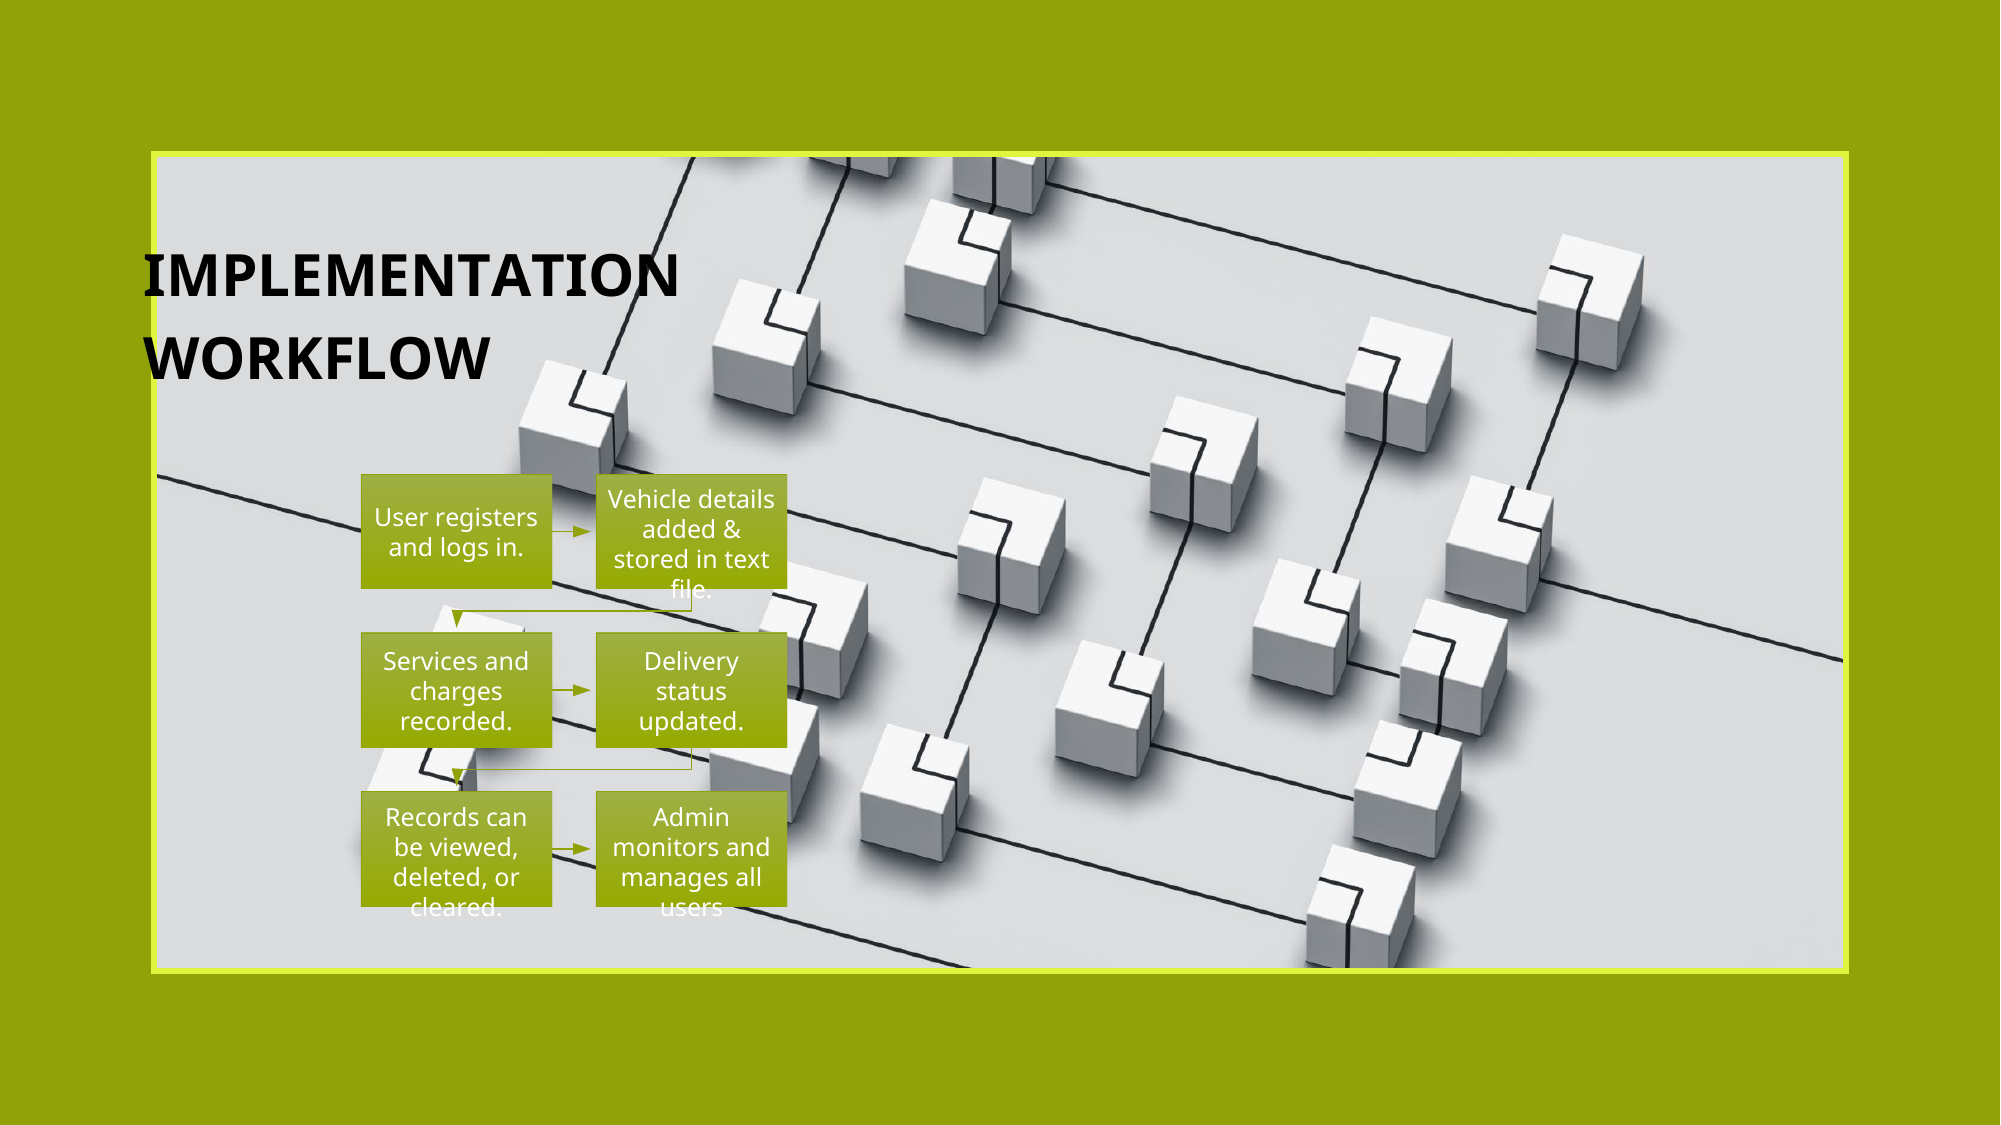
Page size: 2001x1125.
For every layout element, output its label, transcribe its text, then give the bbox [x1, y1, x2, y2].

text_box [0, 0, 2000, 1125]
text_box Admin monitors and manages all users [595, 791, 788, 907]
text_box User registers and logs in. [360, 474, 553, 589]
text_box Services and charges recorded. [360, 632, 553, 748]
picture [157, 157, 1843, 968]
text_box Vehicle details added & stored in text file. [595, 474, 788, 589]
text_box Delivery status updated. [595, 632, 788, 748]
text_box Records can be viewed, deleted, or cleared. [360, 791, 553, 907]
text_box IMPLEMENTATION WORKFLOW [128, 210, 883, 399]
